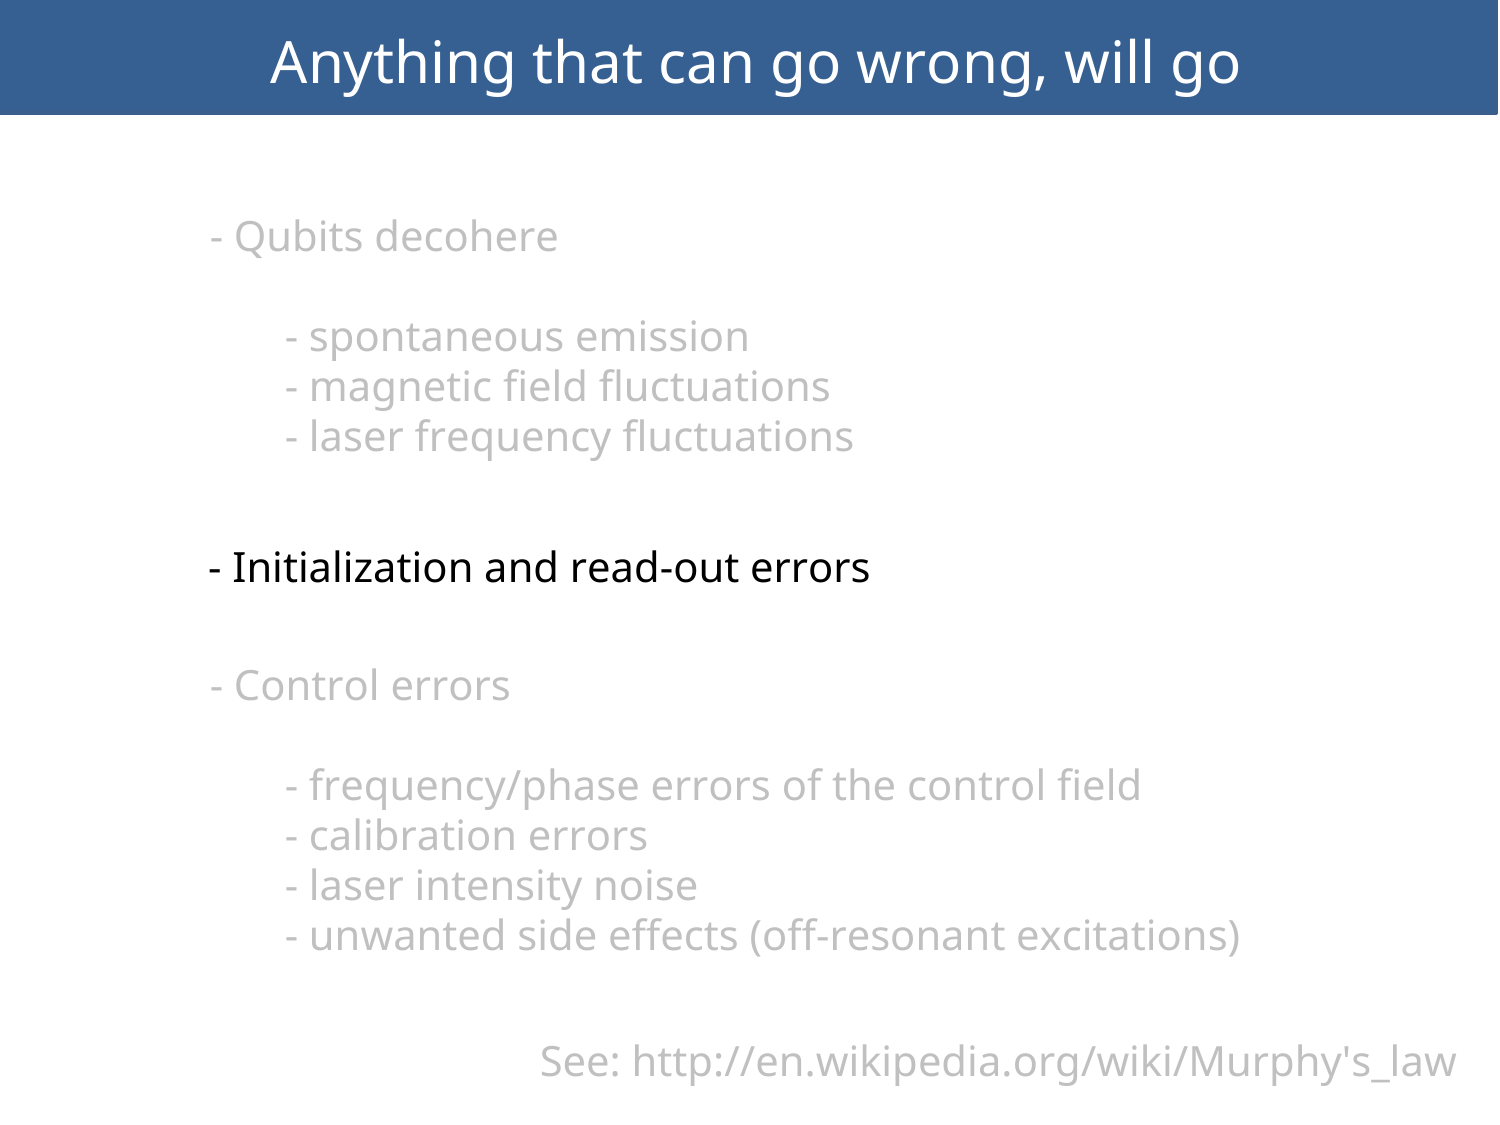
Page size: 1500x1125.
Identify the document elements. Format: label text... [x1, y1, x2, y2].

text_box - Qubits decohere - spontaneous emission - magnetic field fluctuations - laser frequency fluctuations [194, 202, 845, 468]
text_box Anything that can go wrong, will go wrong. [190, 18, 1322, 103]
text_box - Initialization and read-out errors [193, 533, 863, 599]
text_box See: http://en.wikipedia.org/wiki/Murphy's_law [525, 1027, 1484, 1093]
text_box - Control errors - frequency/phase errors of the control field - calibration errors - laser intensity noise - unwanted side effects (off-resonant excitations) [194, 651, 1218, 967]
